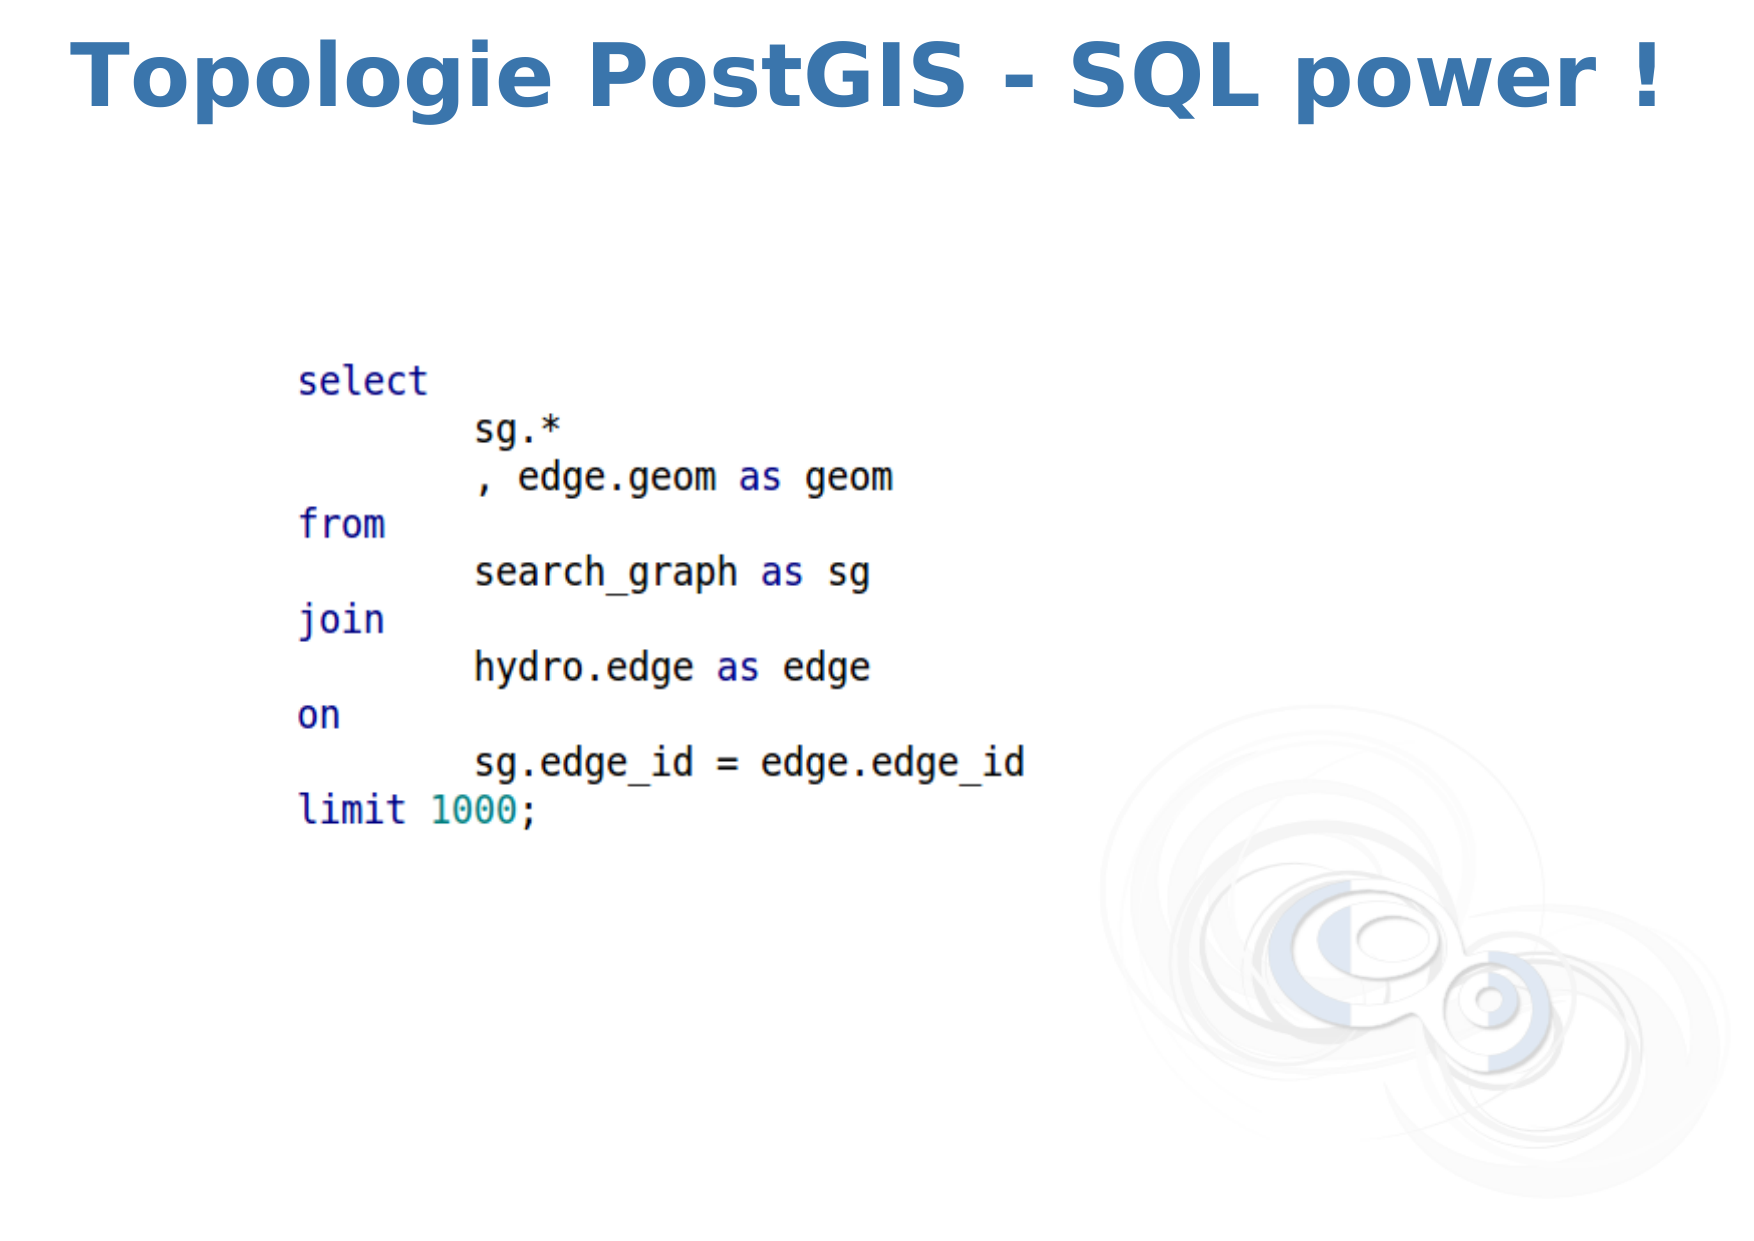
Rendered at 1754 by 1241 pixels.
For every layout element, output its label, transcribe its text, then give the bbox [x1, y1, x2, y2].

picture [295, 354, 1076, 851]
list > Shapefile GUI (shp2pgsql) > GDAL/OGR > OSM (osm2pgsql, osmosis…) [1092, 679, 1754, 1241]
title Topologie PostGIS - SQL power ! [70, 25, 1754, 128]
